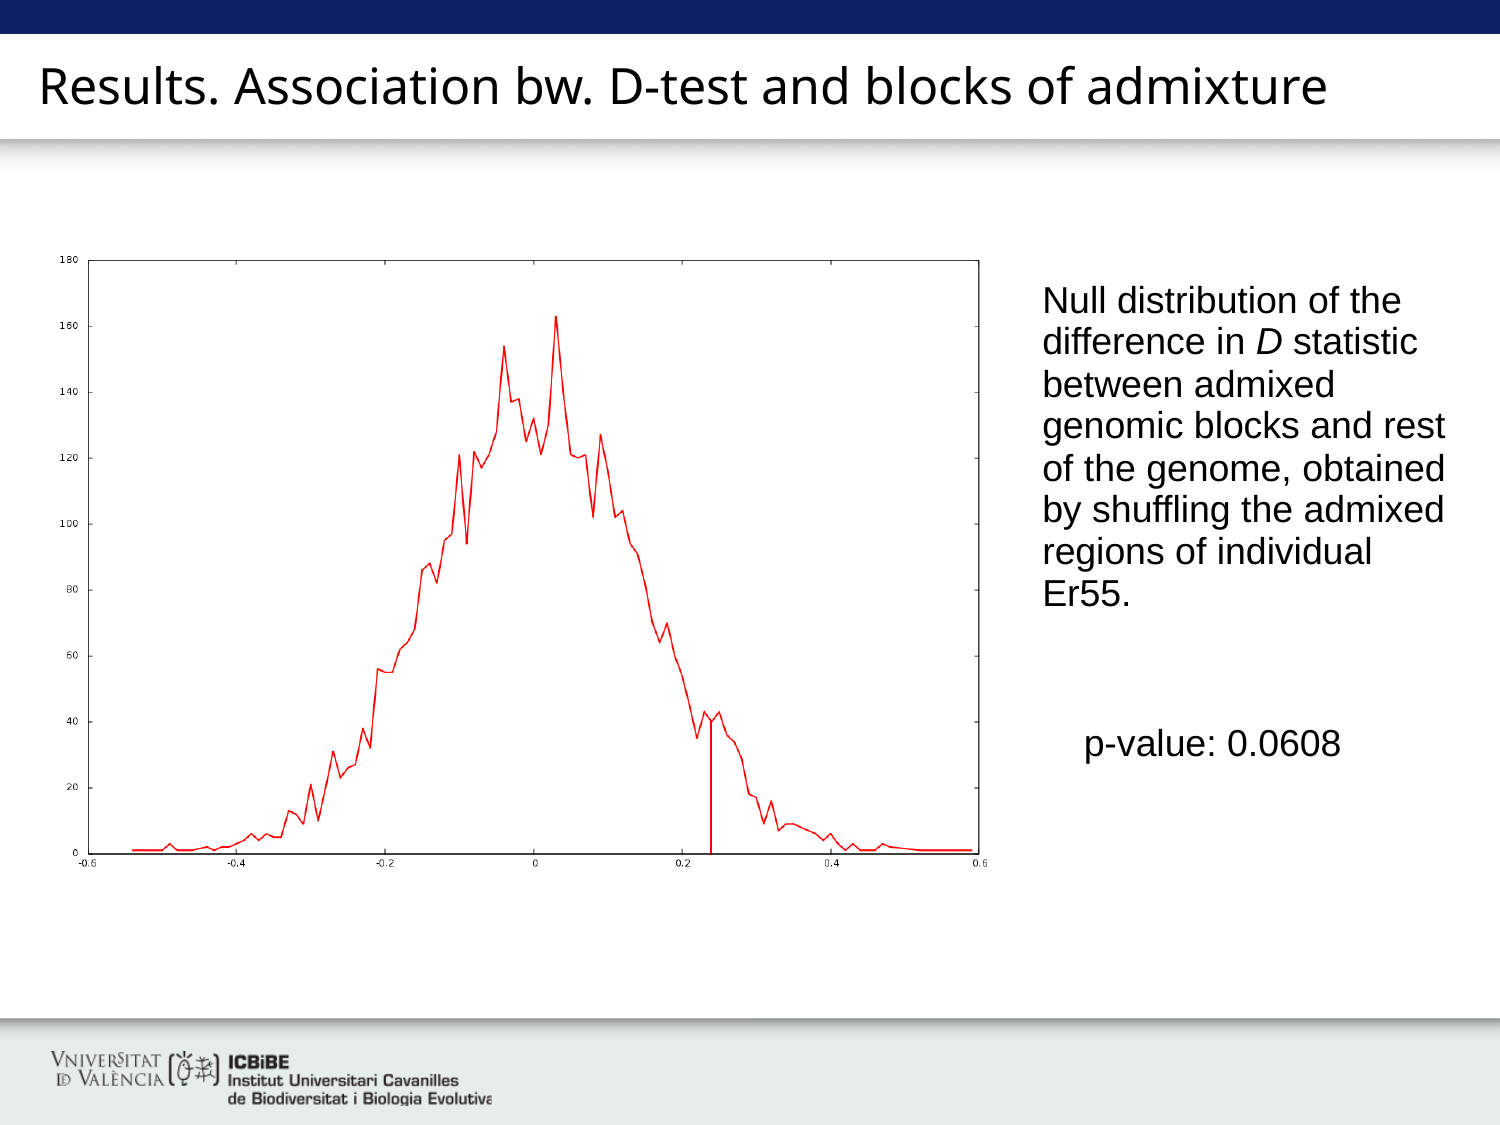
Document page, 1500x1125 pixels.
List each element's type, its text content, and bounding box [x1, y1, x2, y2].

text_box p-value: 0.0608 [1068, 714, 1357, 772]
picture [47, 247, 997, 873]
list Results. Association bw. D-test and blocks of admixture [23, 47, 1465, 110]
text_box Null distribution of the difference in D statistic between admixed genomic blocks and rest of the genome, obtained by shuffling the admixed regions of individual Er55. [1027, 271, 1477, 623]
picture [0, 1018, 1500, 1125]
picture [0, 0, 1500, 214]
